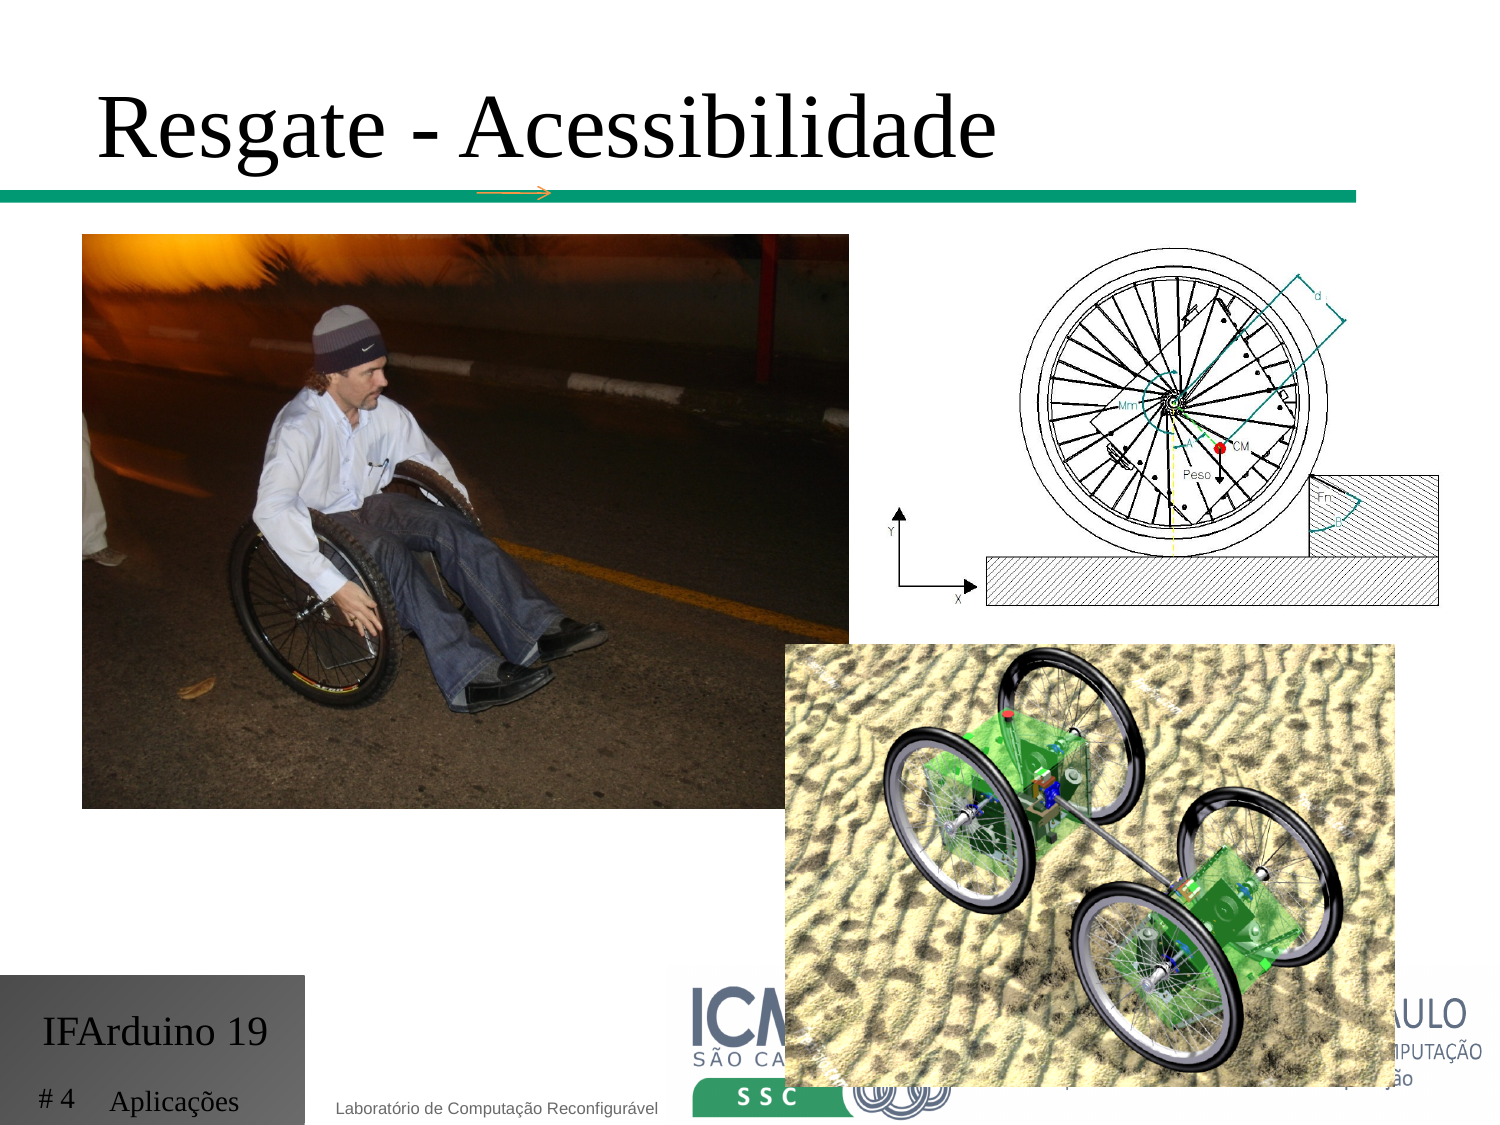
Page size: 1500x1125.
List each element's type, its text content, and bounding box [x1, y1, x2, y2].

text_box Resgate - Acessibilidade [81, 0, 1357, 242]
text_box Aplicações [94, 1074, 255, 1125]
slide_number # <number> [23, 1071, 164, 1119]
picture [867, 234, 1477, 619]
picture [82, 234, 1500, 1121]
